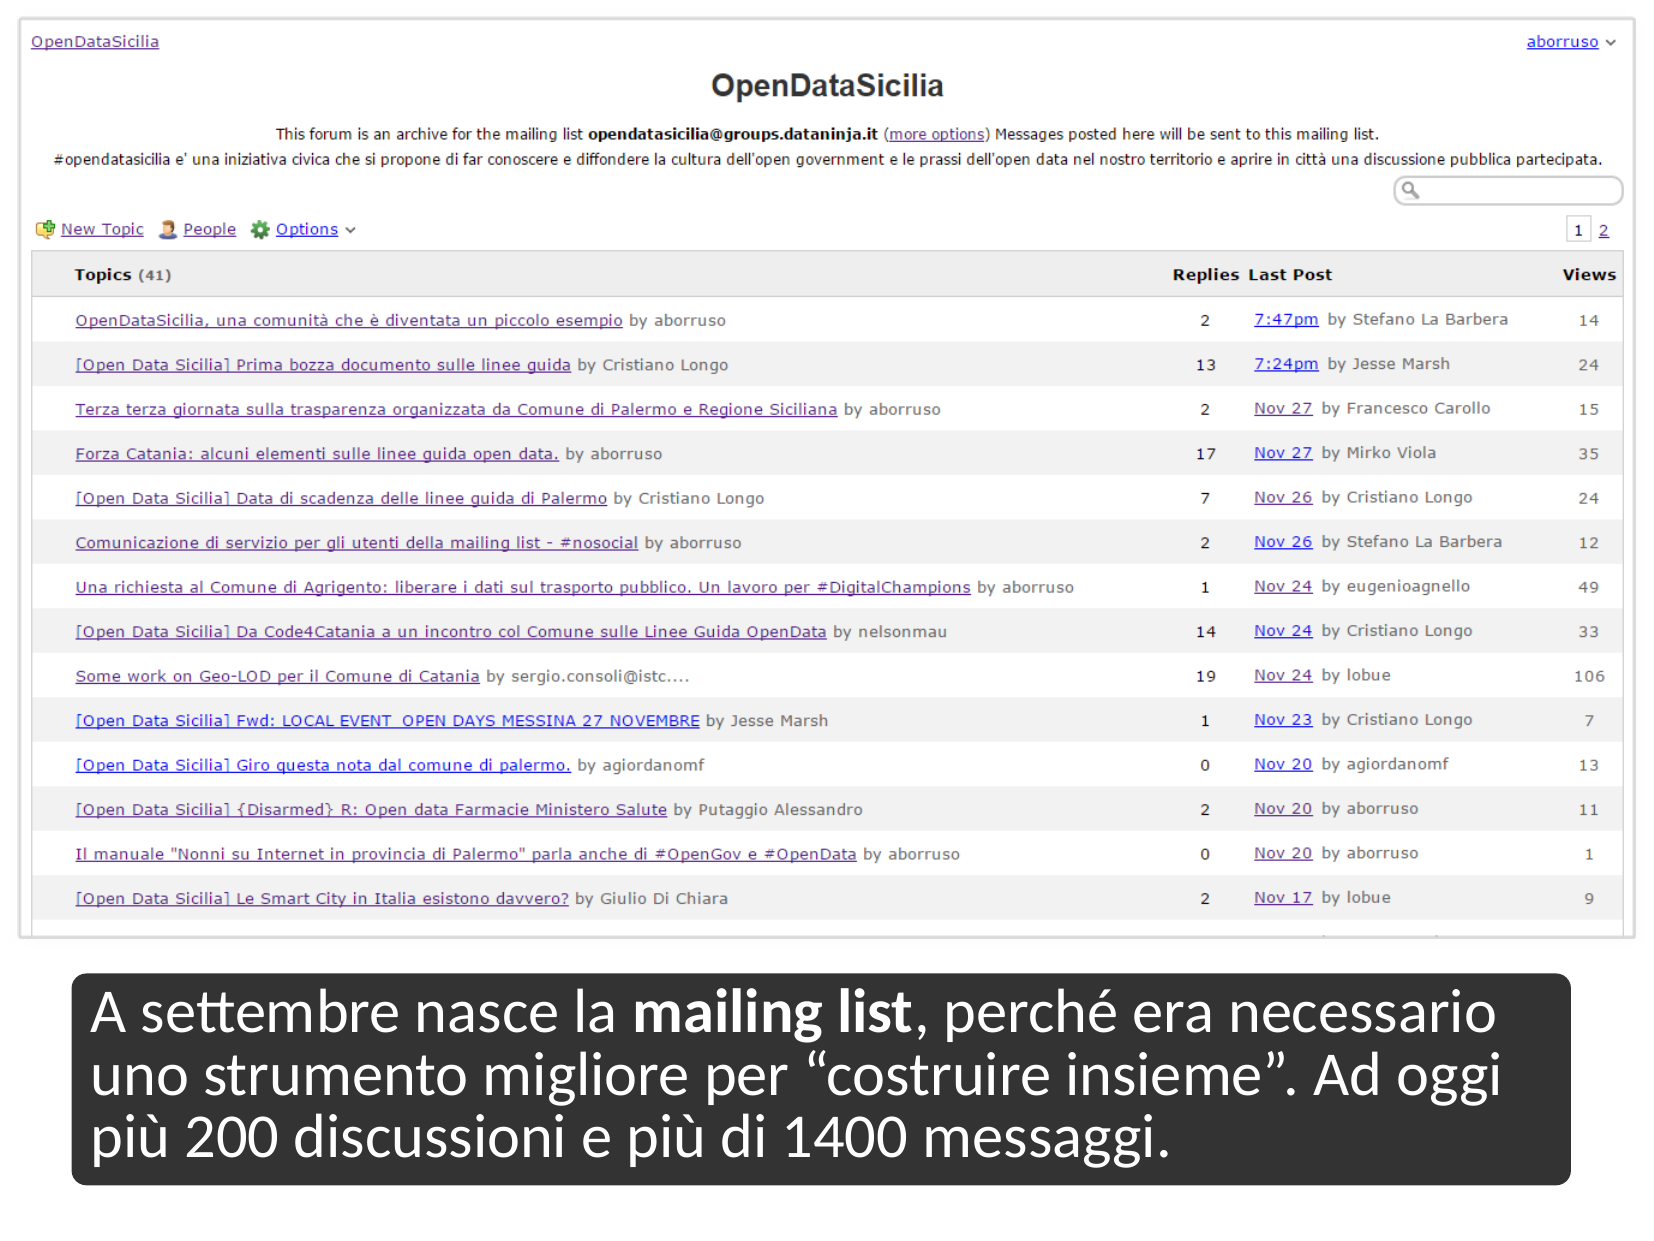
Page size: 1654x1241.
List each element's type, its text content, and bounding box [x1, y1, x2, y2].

picture [0, 0, 1654, 957]
text_box A settembre nasce la mailing list, perché era necessario uno strumento migliore per “costruire insieme”. Ad oggi più 200 discussioni e più di 1400 messaggi. [71, 973, 1571, 1186]
